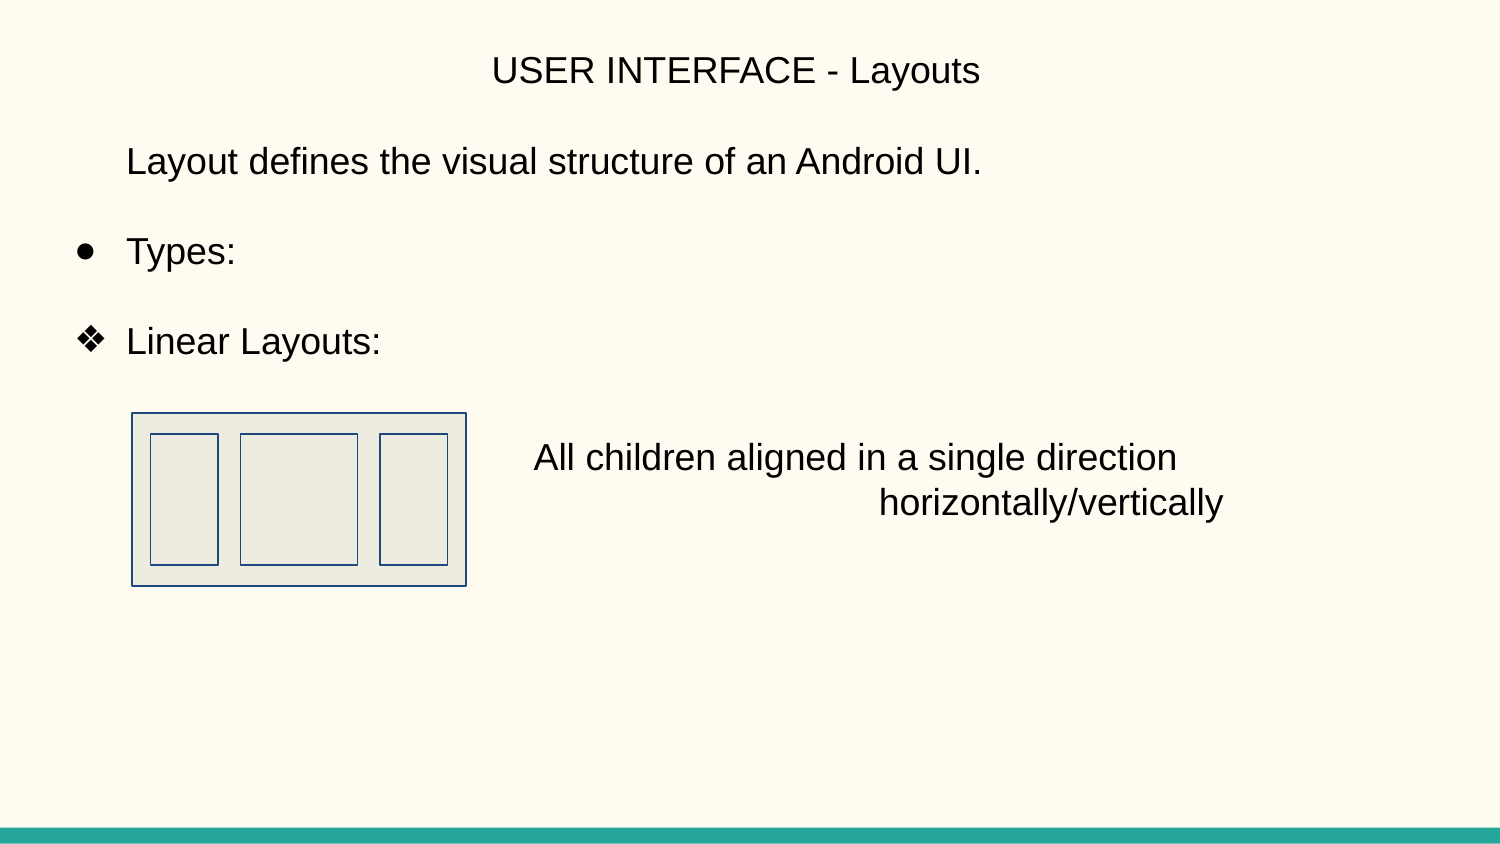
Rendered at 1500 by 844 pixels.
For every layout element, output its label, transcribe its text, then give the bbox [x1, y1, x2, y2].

text_box [131, 413, 467, 586]
list Layout defines the visual structure of an Android UI. Types: Linear Layouts: [51, 92, 1449, 788]
text_box All children aligned in a single direction horizontally/vertically [518, 417, 1329, 549]
title USER INTERFACE - Layouts [51, 24, 1449, 92]
